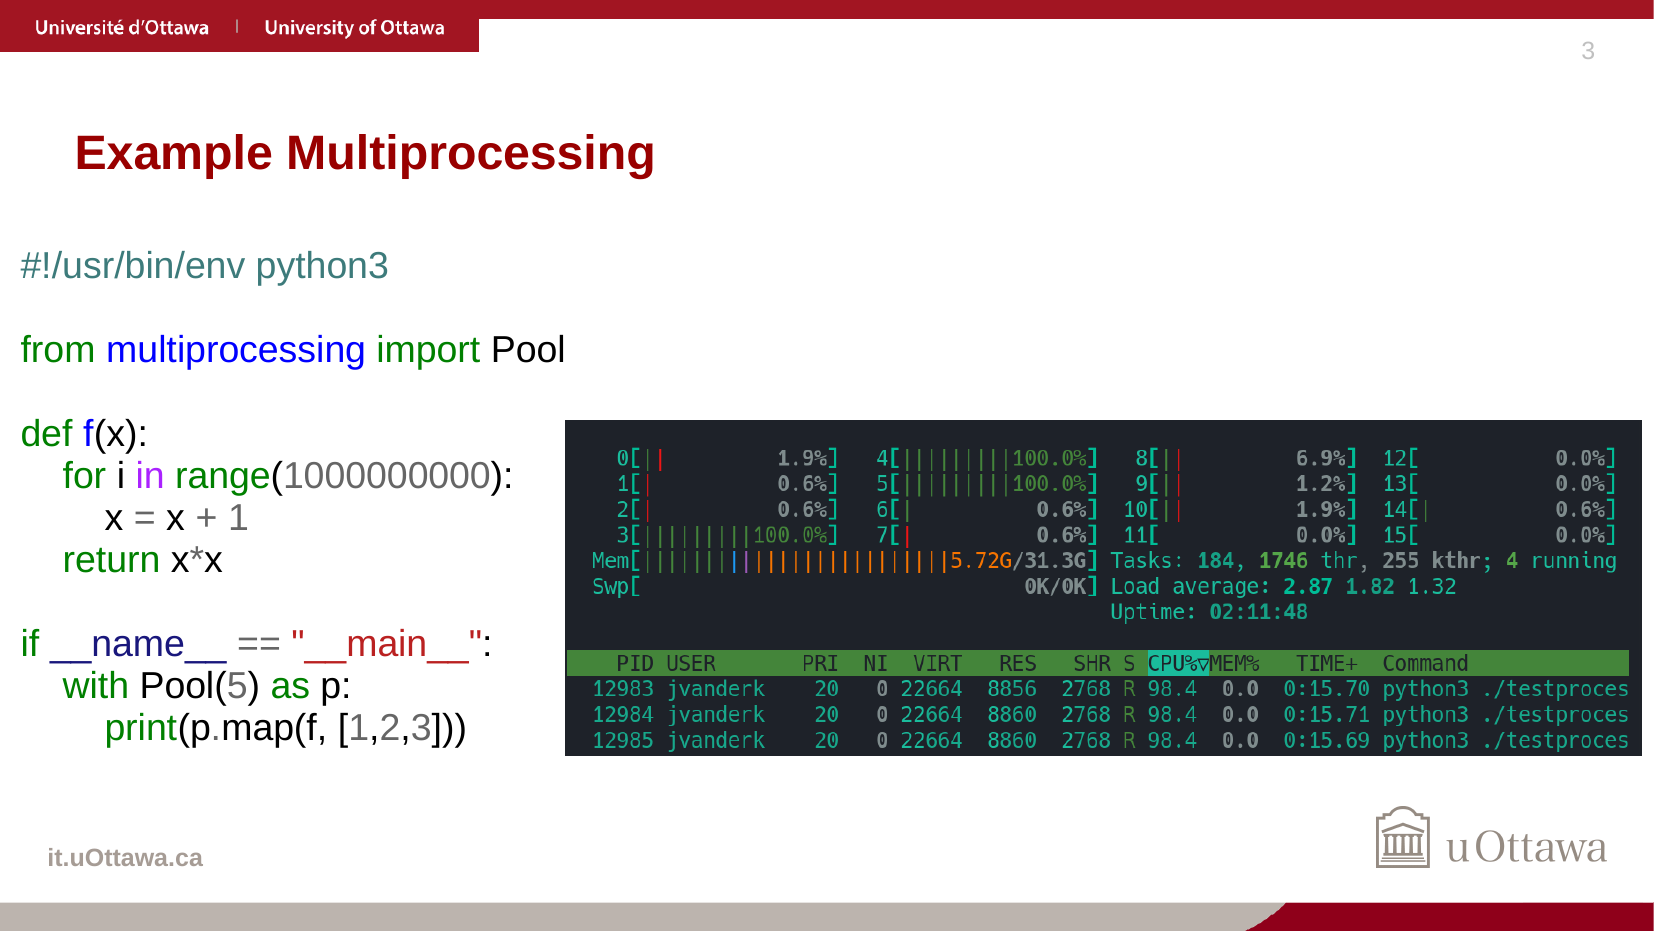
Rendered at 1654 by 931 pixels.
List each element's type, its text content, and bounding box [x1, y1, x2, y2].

text_box #!/usr/bin/env python3 from multiprocessing import Pool def f(x): for i in range(1000000000): x = x + 1 return x*x if __name__ == "__main__": with Pool(5) as p: print(p.map(f, [1,2,3])) [5, 237, 581, 756]
picture [1376, 806, 1607, 868]
picture [565, 420, 1642, 756]
picture [0, 903, 1654, 931]
title Example Multiprocessing [74, 93, 1481, 212]
picture [0, 0, 1654, 52]
